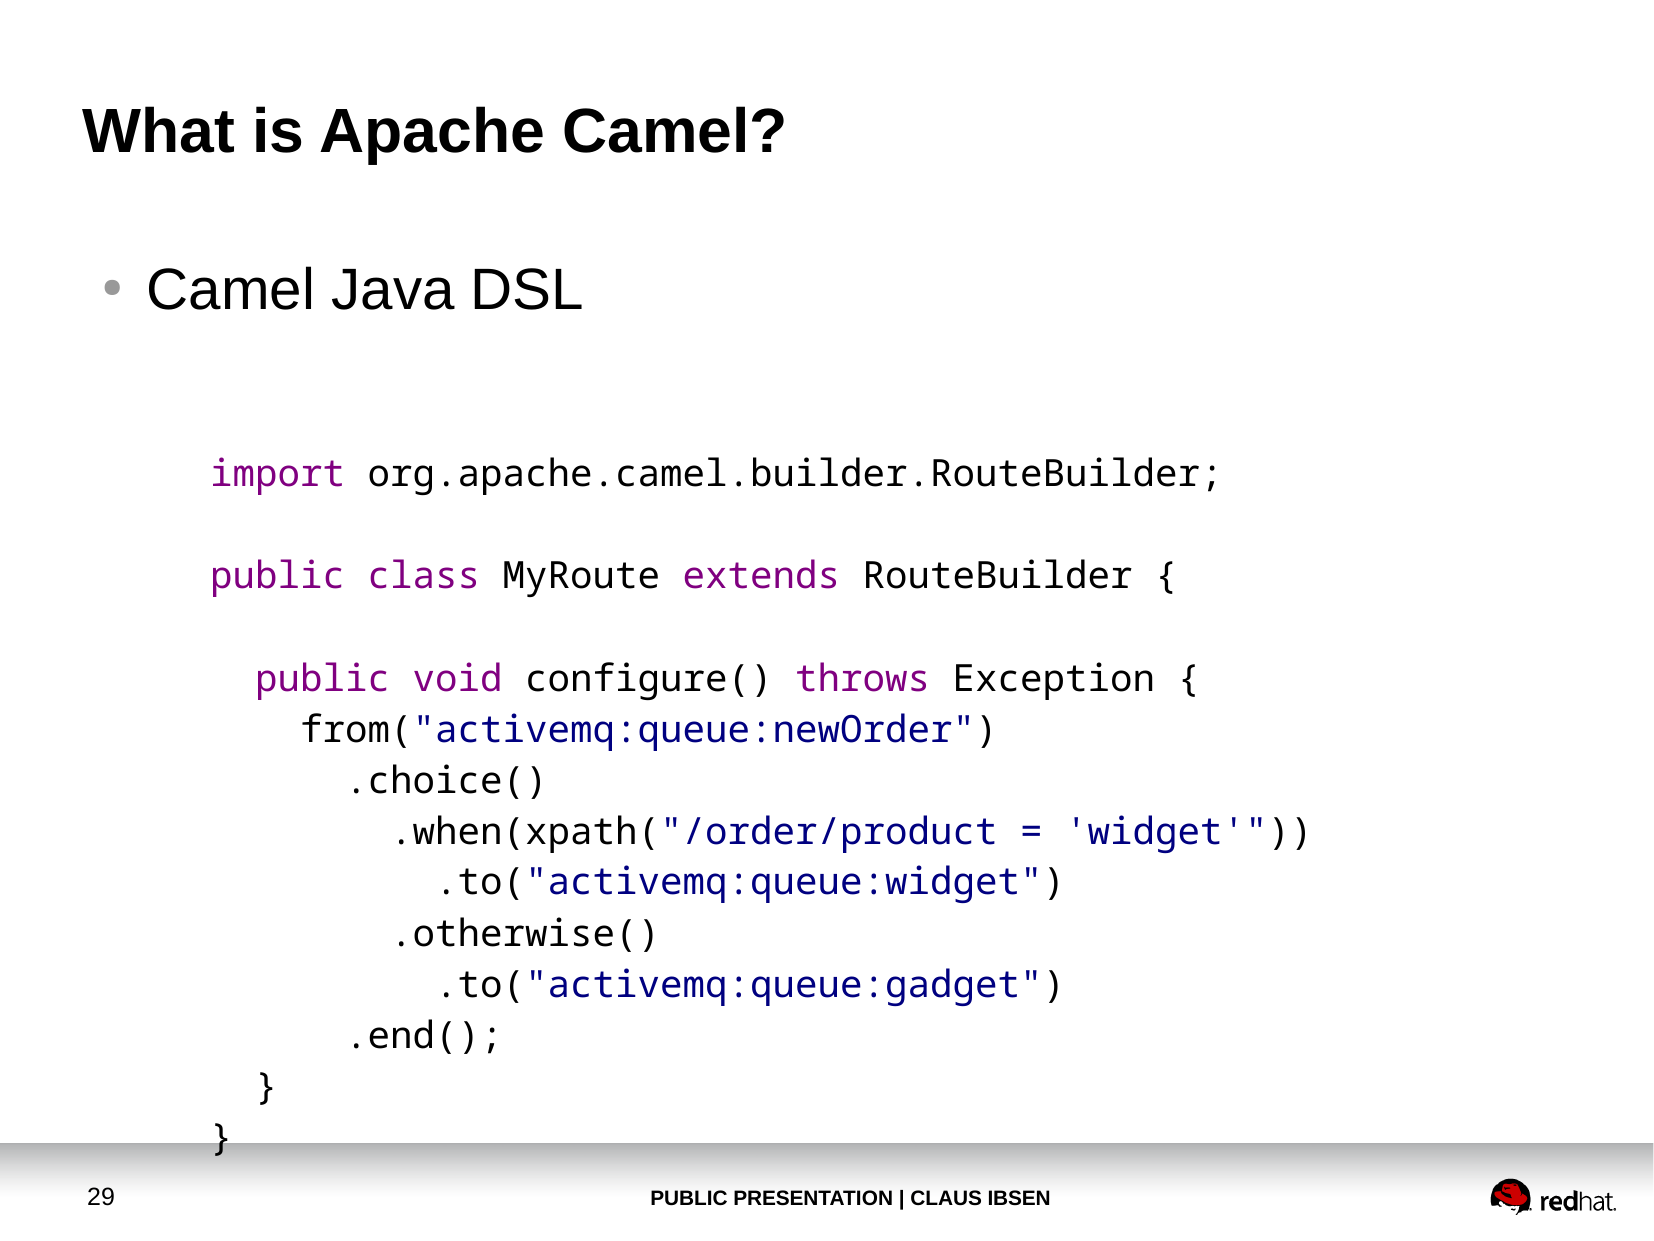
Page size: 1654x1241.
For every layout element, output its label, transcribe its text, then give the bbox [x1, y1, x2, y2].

picture [0, 1143, 1654, 1241]
list Camel Java DSL [86, 256, 1576, 1051]
title What is Apache Camel? [82, 37, 1571, 226]
text_box import org.apache.camel.builder.RouteBuilder; public class MyRoute extends RouteBuilder { public void configure() throws Exception { from("activemq:queue:newOrder") .choice() .when(xpath("/order/product = 'widget'")) .to("activemq:queue:widget") .otherwise() .to("activemq:queue:gadget") .end(); } } [195, 337, 1332, 1049]
